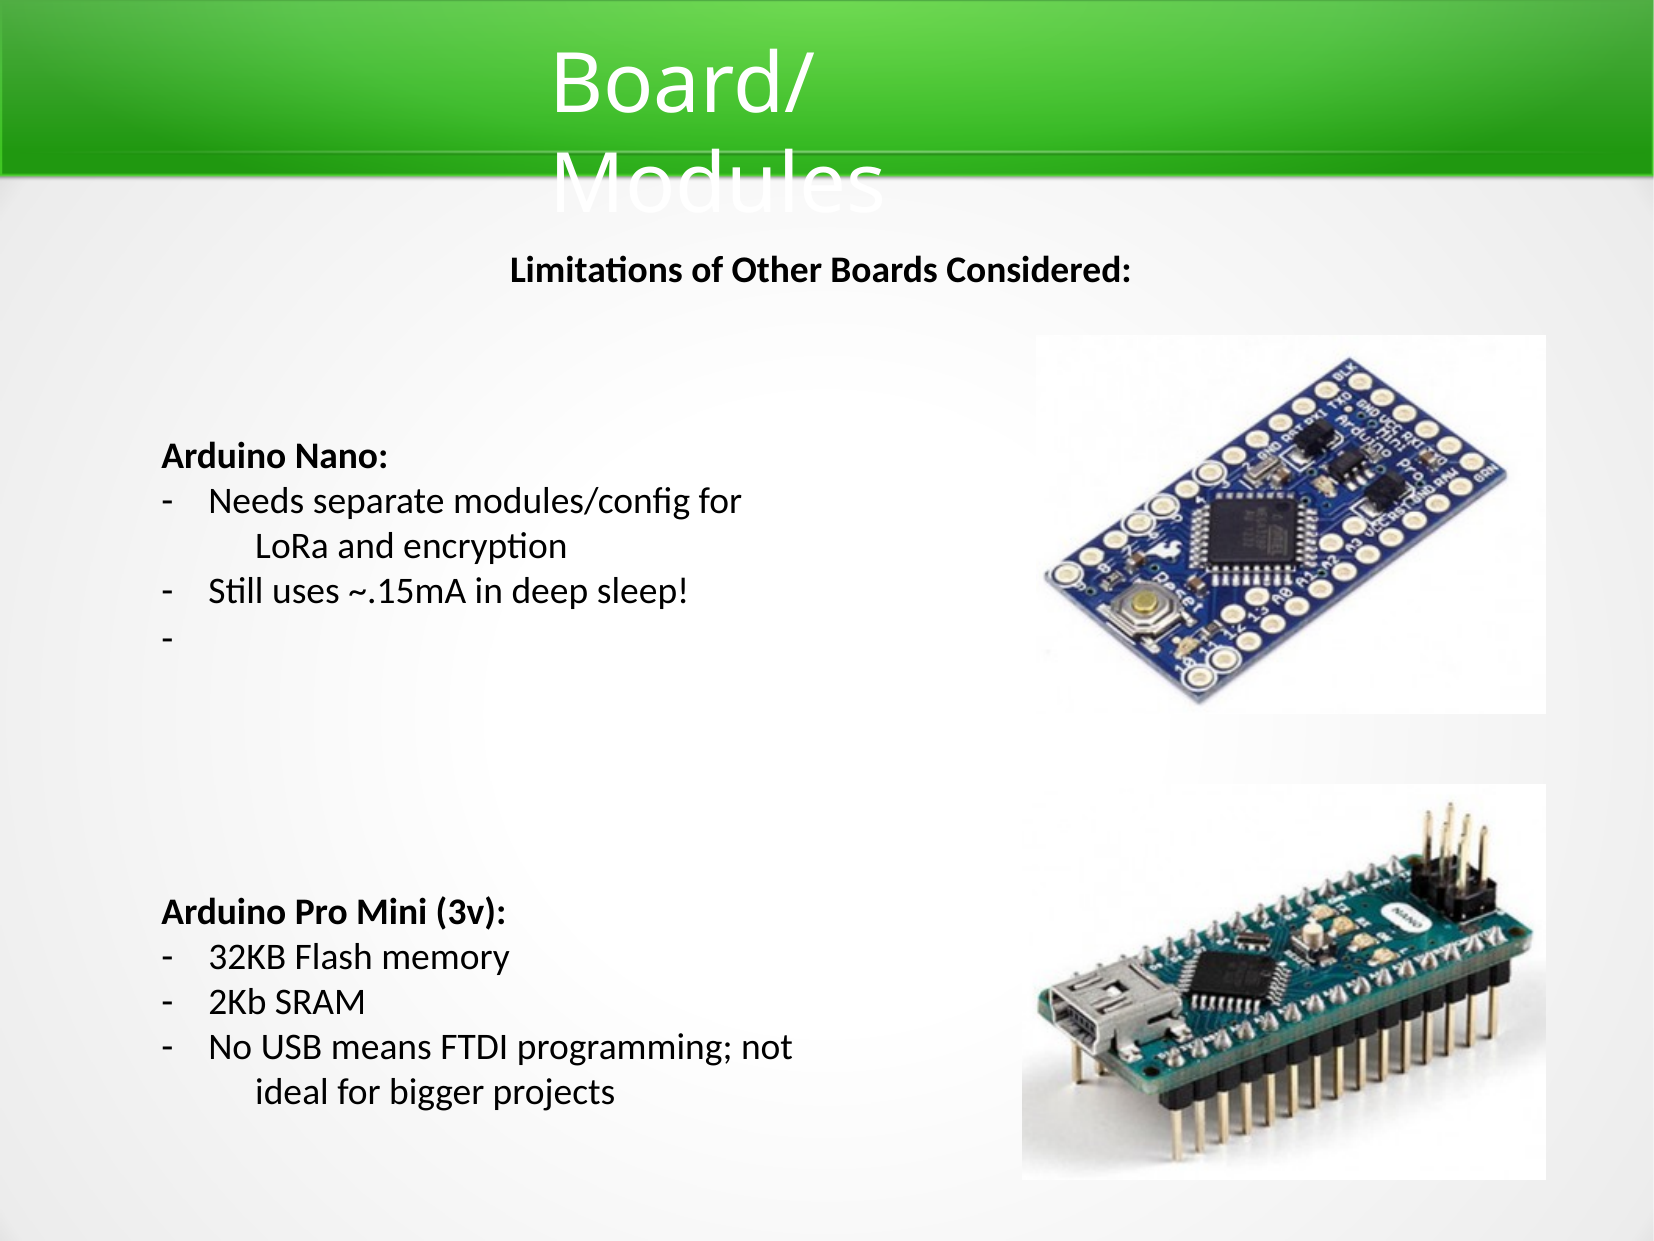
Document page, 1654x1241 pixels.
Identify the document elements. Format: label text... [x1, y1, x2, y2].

text_box Arduino Nano: Needs separate modules/config for LoRa and encryption Still uses ~.15mA in deep sleep! Arduino Pro Mini (3v): 32KB Flash memory 2Kb SRAM No USB means FTDI programming; not ideal for bigger projects [146, 423, 811, 1120]
picture [1022, 784, 1546, 1180]
text_box Limitations of Other Boards Considered: [495, 237, 1159, 299]
text_box Board/Modules [534, 21, 1119, 138]
picture [1036, 335, 1546, 714]
